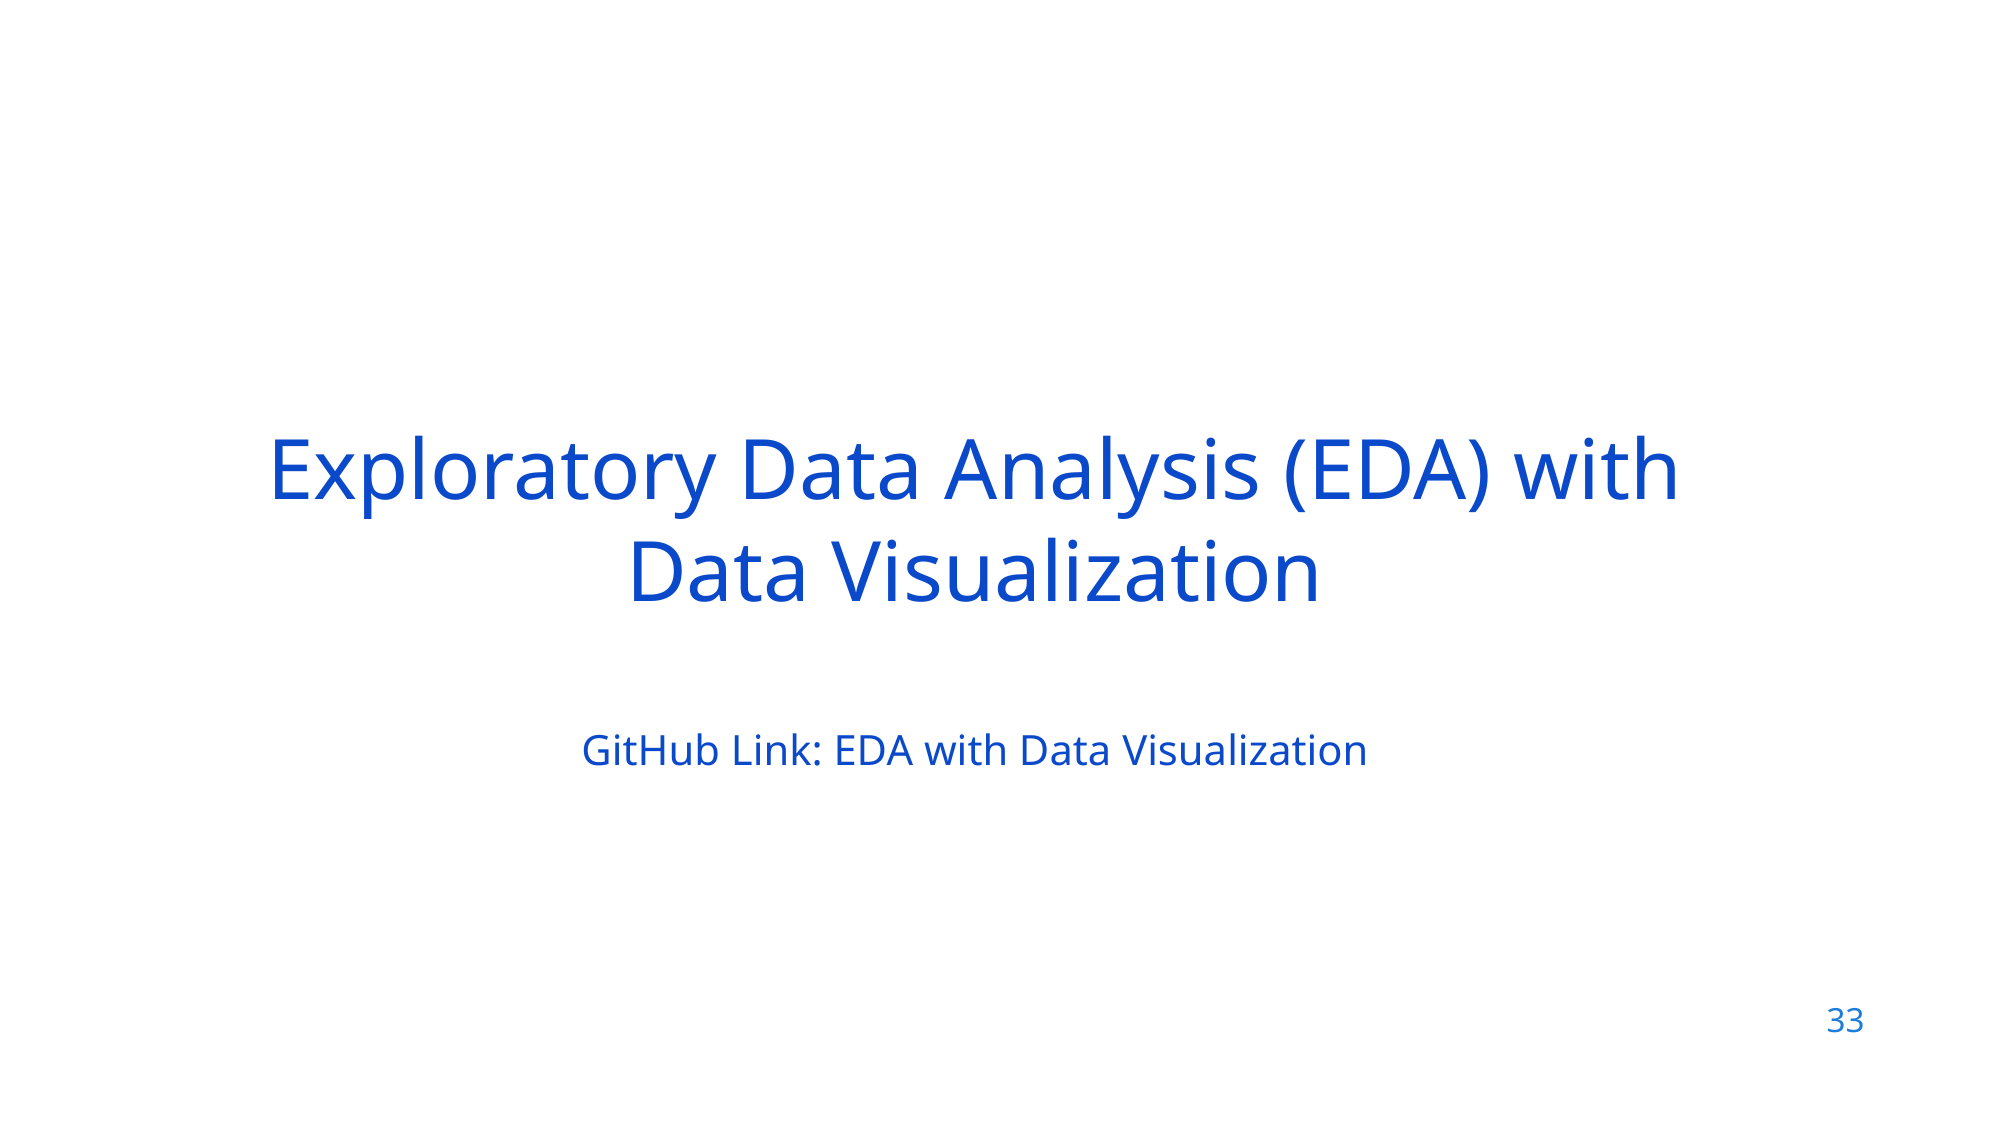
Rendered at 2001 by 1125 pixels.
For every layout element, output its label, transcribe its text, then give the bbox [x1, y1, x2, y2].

text_box Exploratory Data Analysis (EDA) with Data Visualization GitHub Link: EDA with Data Visualization [225, 410, 1726, 731]
